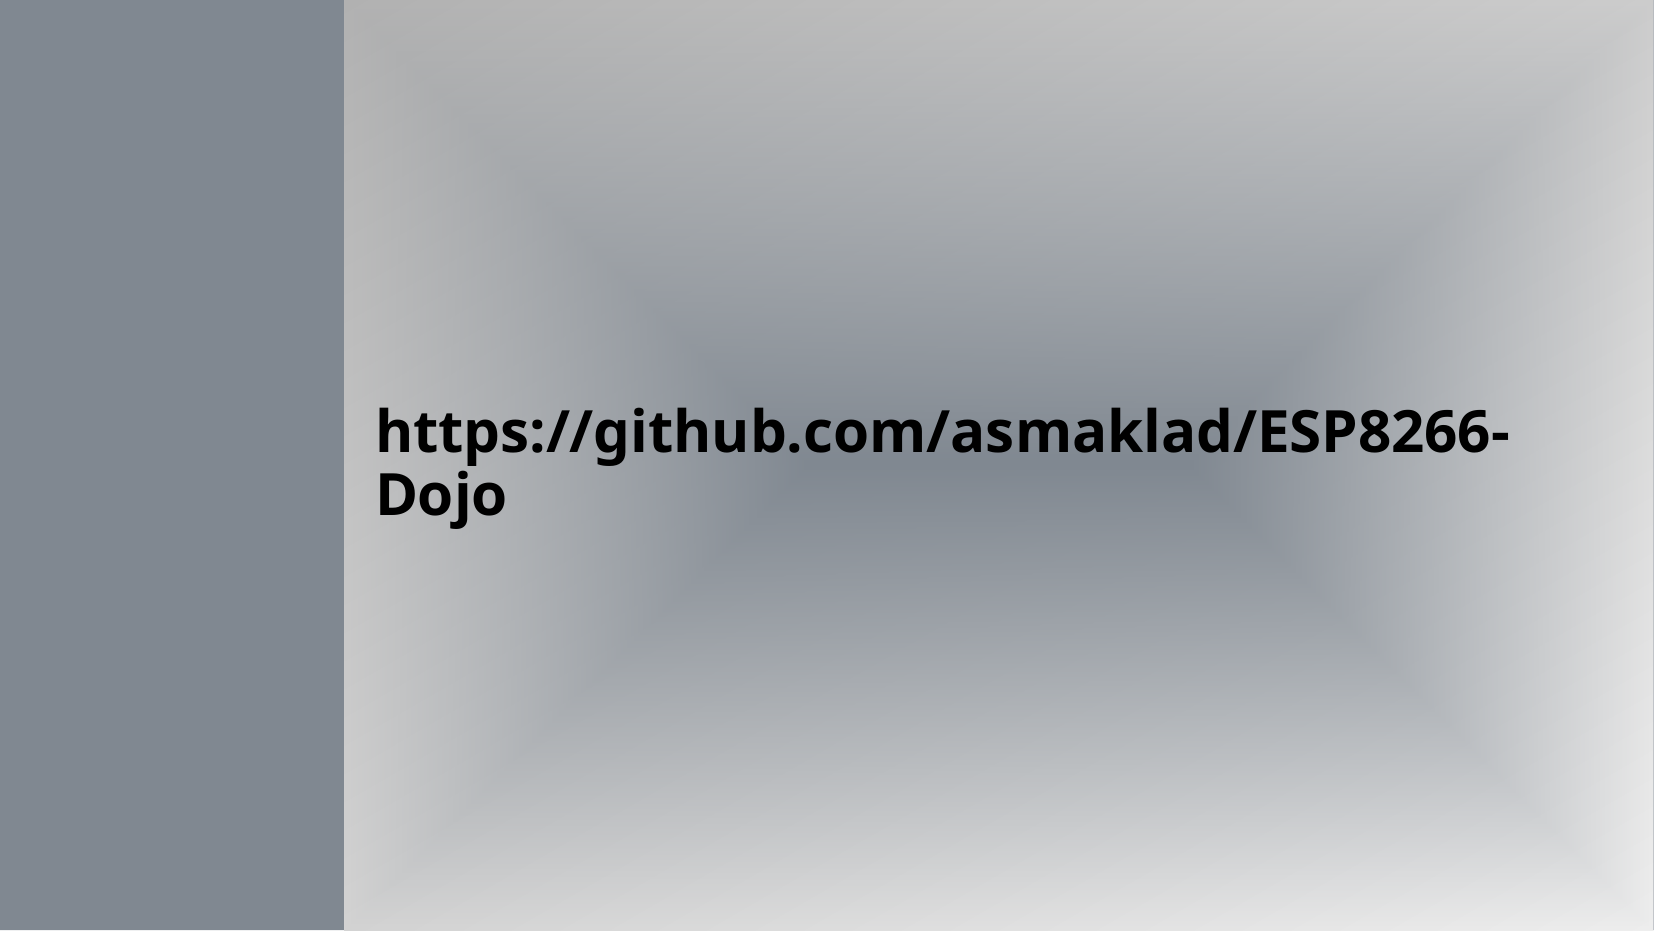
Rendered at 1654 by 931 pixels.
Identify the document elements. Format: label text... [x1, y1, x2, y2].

text_box [344, 0, 1654, 931]
list https://github.com/asmaklad/ESP8266-Dojo [360, 108, 1621, 822]
